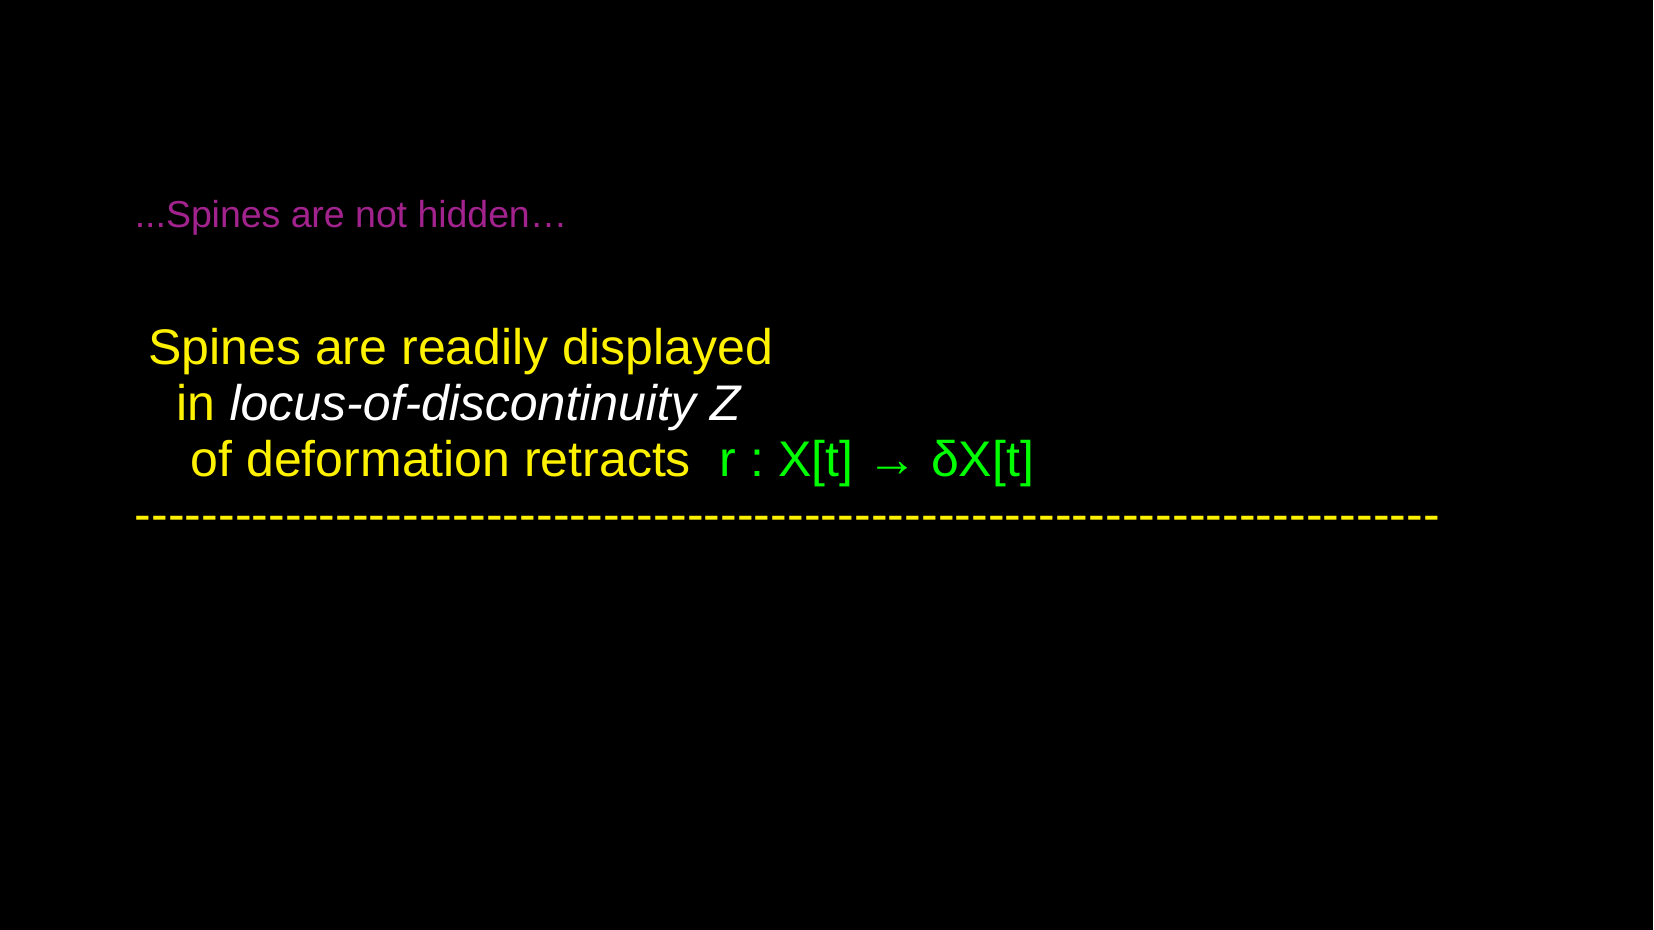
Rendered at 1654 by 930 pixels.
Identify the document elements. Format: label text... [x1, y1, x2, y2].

text_box [30, 44, 1621, 564]
text_box ...Spines are not hidden… Spines are readily displayed in locus-of-discontinuity Z of deformation retracts r : X[t] → δX[t] ------------------------------------------------------------------------------ [120, 59, 1471, 930]
